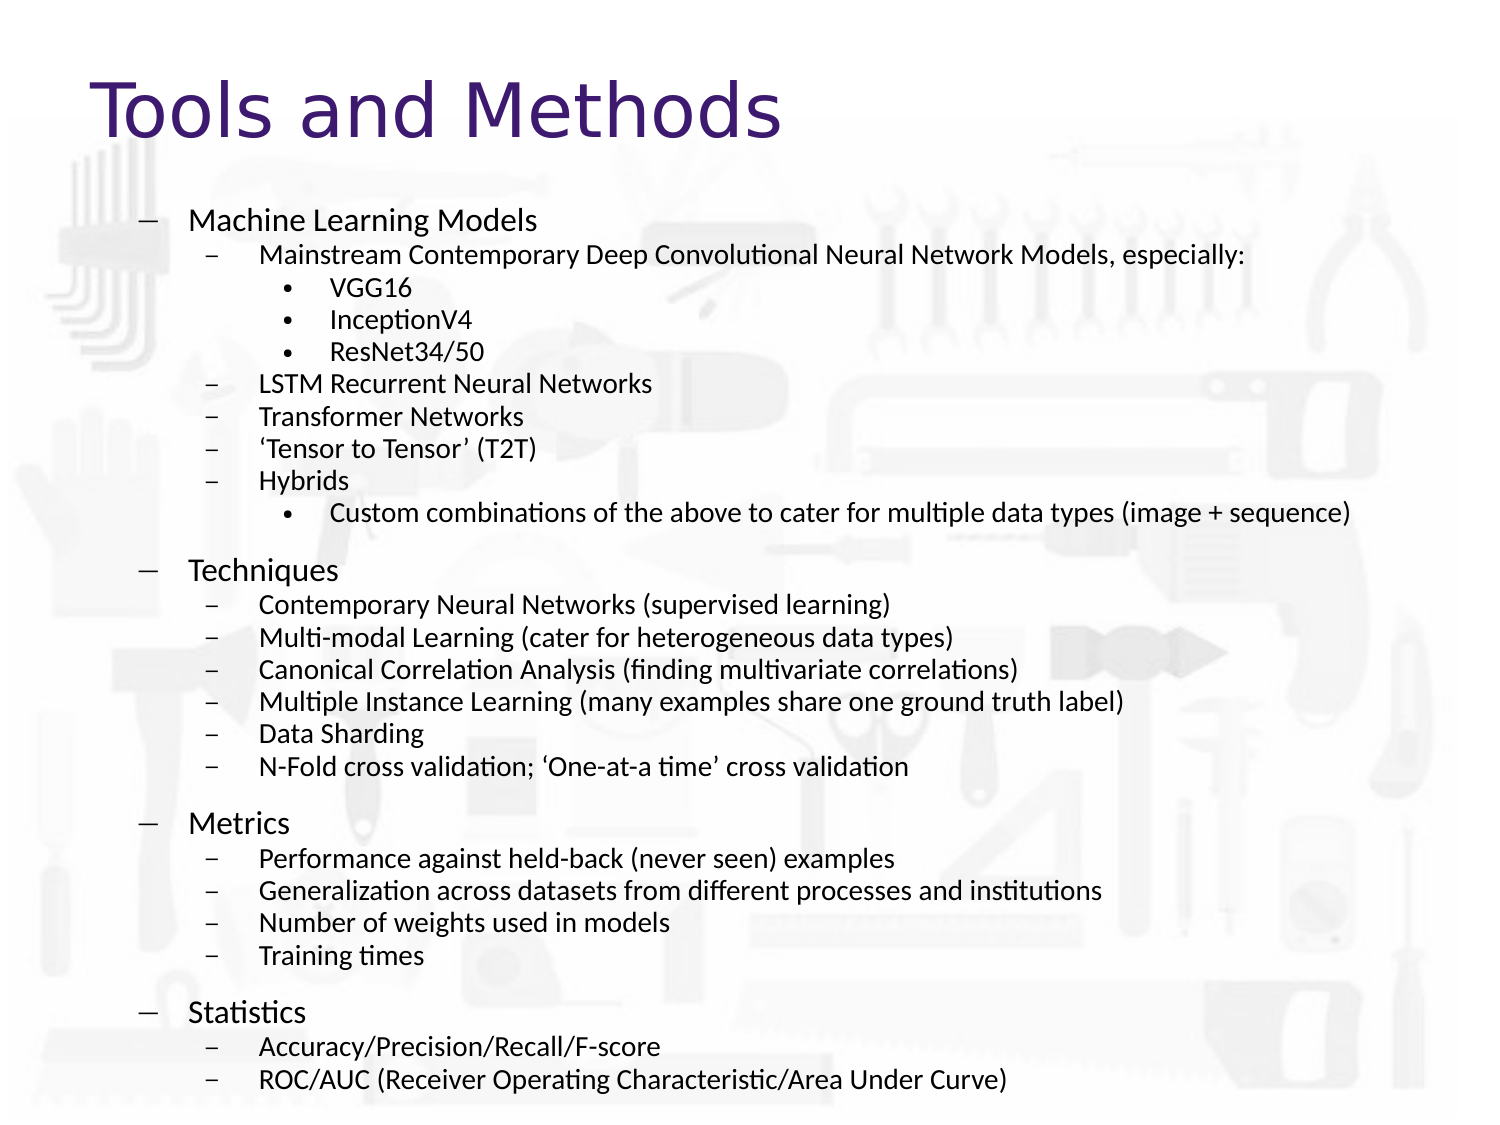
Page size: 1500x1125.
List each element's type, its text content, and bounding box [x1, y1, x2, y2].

title Tools and Methods [75, 45, 1423, 171]
picture [8, 117, 1458, 1118]
list Machine Learning Models Mainstream Contemporary Deep Convolutional Neural Network Models, especially: VGG16 InceptionV4 ResNet34/50 LSTM Recurrent Neural Networks Transformer Networks ‘Tensor to Tensor’ (T2T) Hybrids Custom combinations of the above to cater for multiple data types (image + sequence) Techniques Contemporary Neural Networks (supervised learning) Multi-modal Learning (cater for heterogeneous data types) Canonical Correlation Analysis (finding multivariate correlations) Multiple Instance Learning (many examples share one ground truth label) Data Sharding N-Fold cross validation; ‘One-at-a time’ cross validation Metrics Performance against held-back (never seen) examples Generalization across datasets from different processes and institutions Number of weights used in models Training times Statistics Accuracy/Precision/Recall/F-score ROC/AUC (Receiver Operating Characteristic/Area Under Curve) [117, 206, 1371, 1019]
